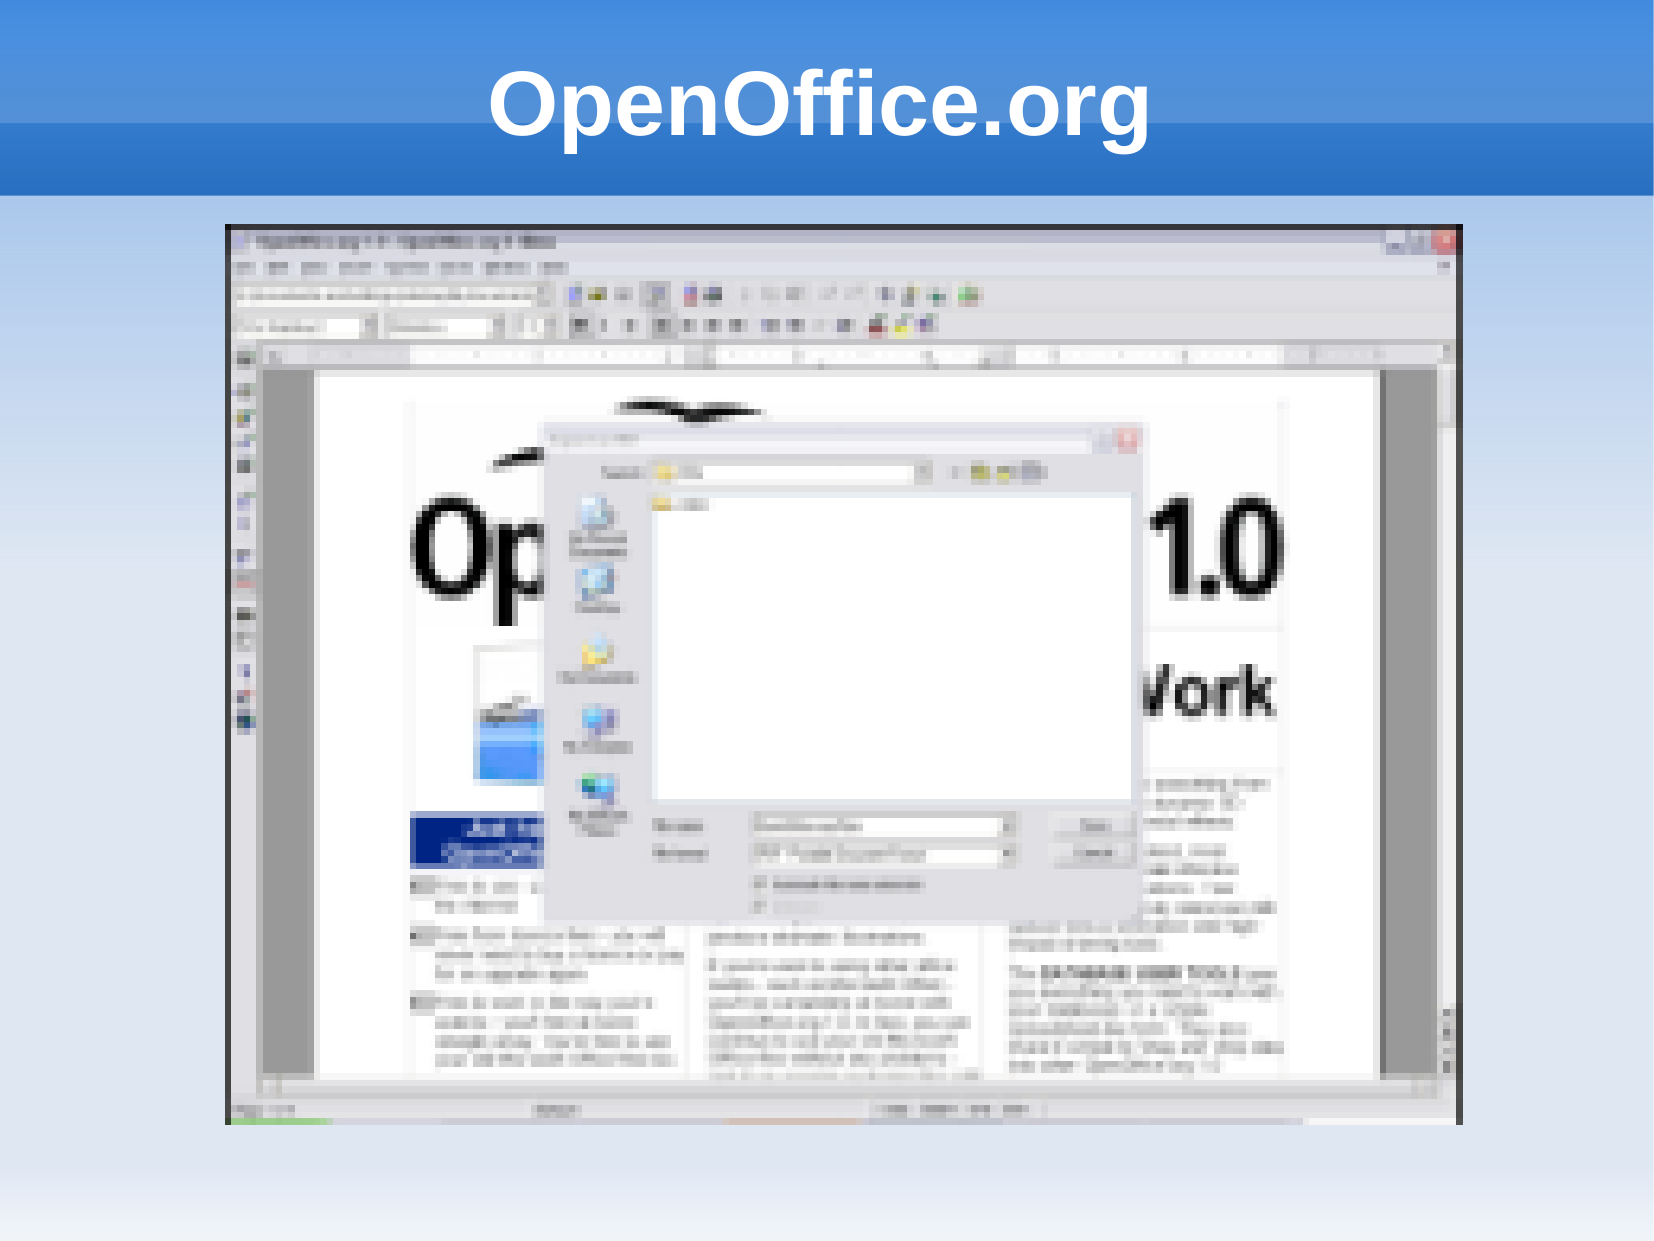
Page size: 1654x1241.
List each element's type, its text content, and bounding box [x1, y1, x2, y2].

picture [0, 0, 1654, 1241]
title OpenOffice.org [76, 7, 1565, 200]
